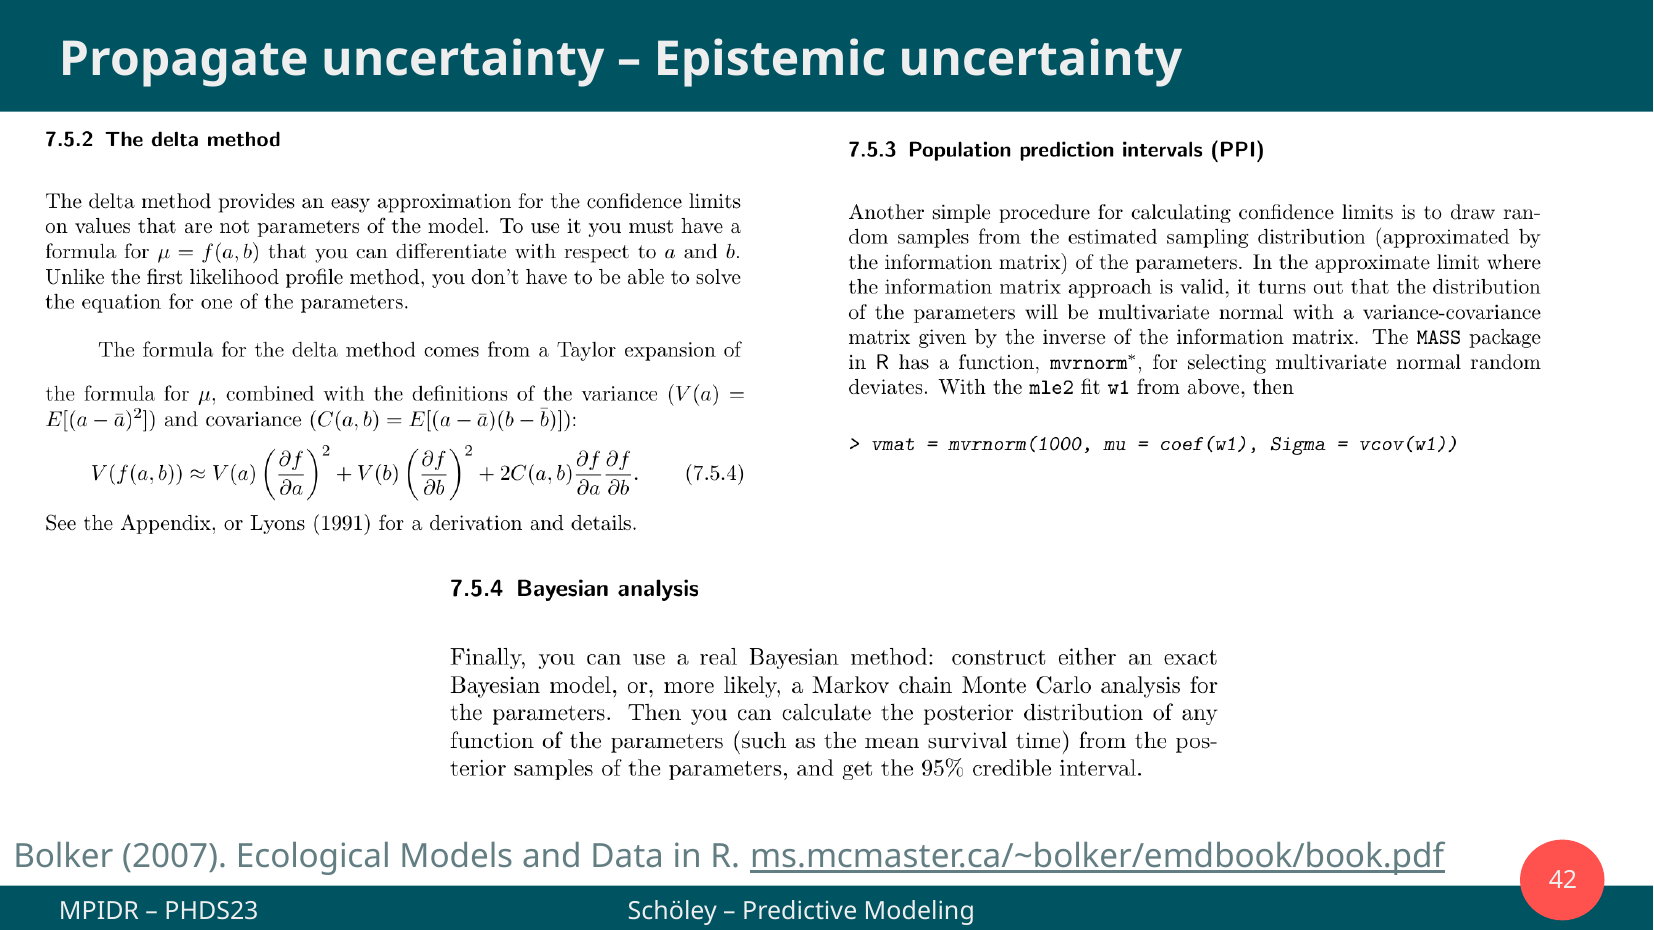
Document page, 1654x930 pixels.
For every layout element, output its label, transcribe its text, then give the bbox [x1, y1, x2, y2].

picture [441, 569, 1235, 813]
picture [843, 133, 1551, 468]
title Propagate uncertainty – Epistemic uncertainty [58, 0, 1594, 117]
text_box Bolker (2007). Ecological Models and Data in R. ms.mcmaster.ca/~bolker/emdbook/book.pdf [0, 825, 1366, 879]
picture [31, 119, 767, 539]
